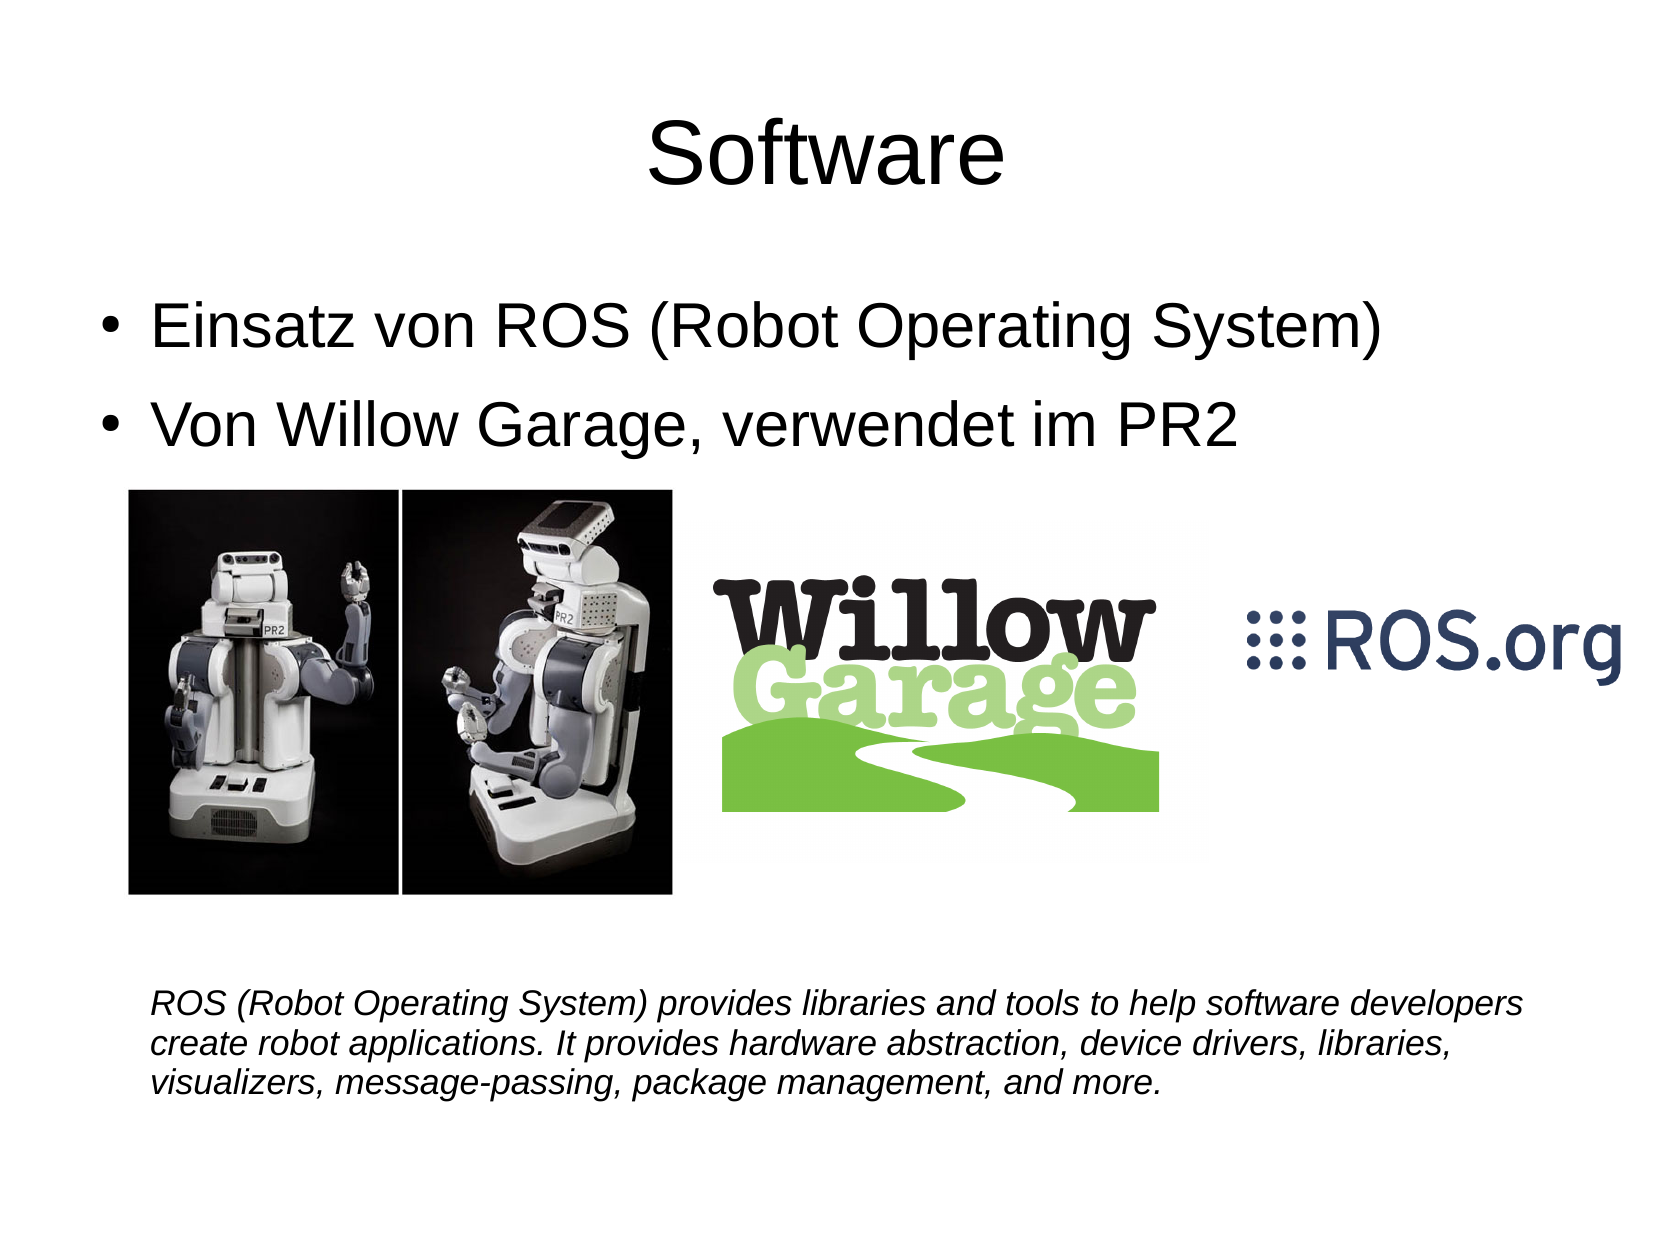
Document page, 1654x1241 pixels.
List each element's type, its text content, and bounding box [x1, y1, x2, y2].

picture [1237, 599, 1637, 694]
picture [123, 487, 1209, 901]
title Software [82, 56, 1571, 250]
list Einsatz von ROS (Robot Operating System) Von Willow Garage, verwendet im PR2 ROS (Robot Operating System) provides libraries and tools to help software developers create robot applications. It provides hardware abstraction, device drivers, libraries, visualizers, message-passing, package management, and more. [82, 290, 1571, 1109]
